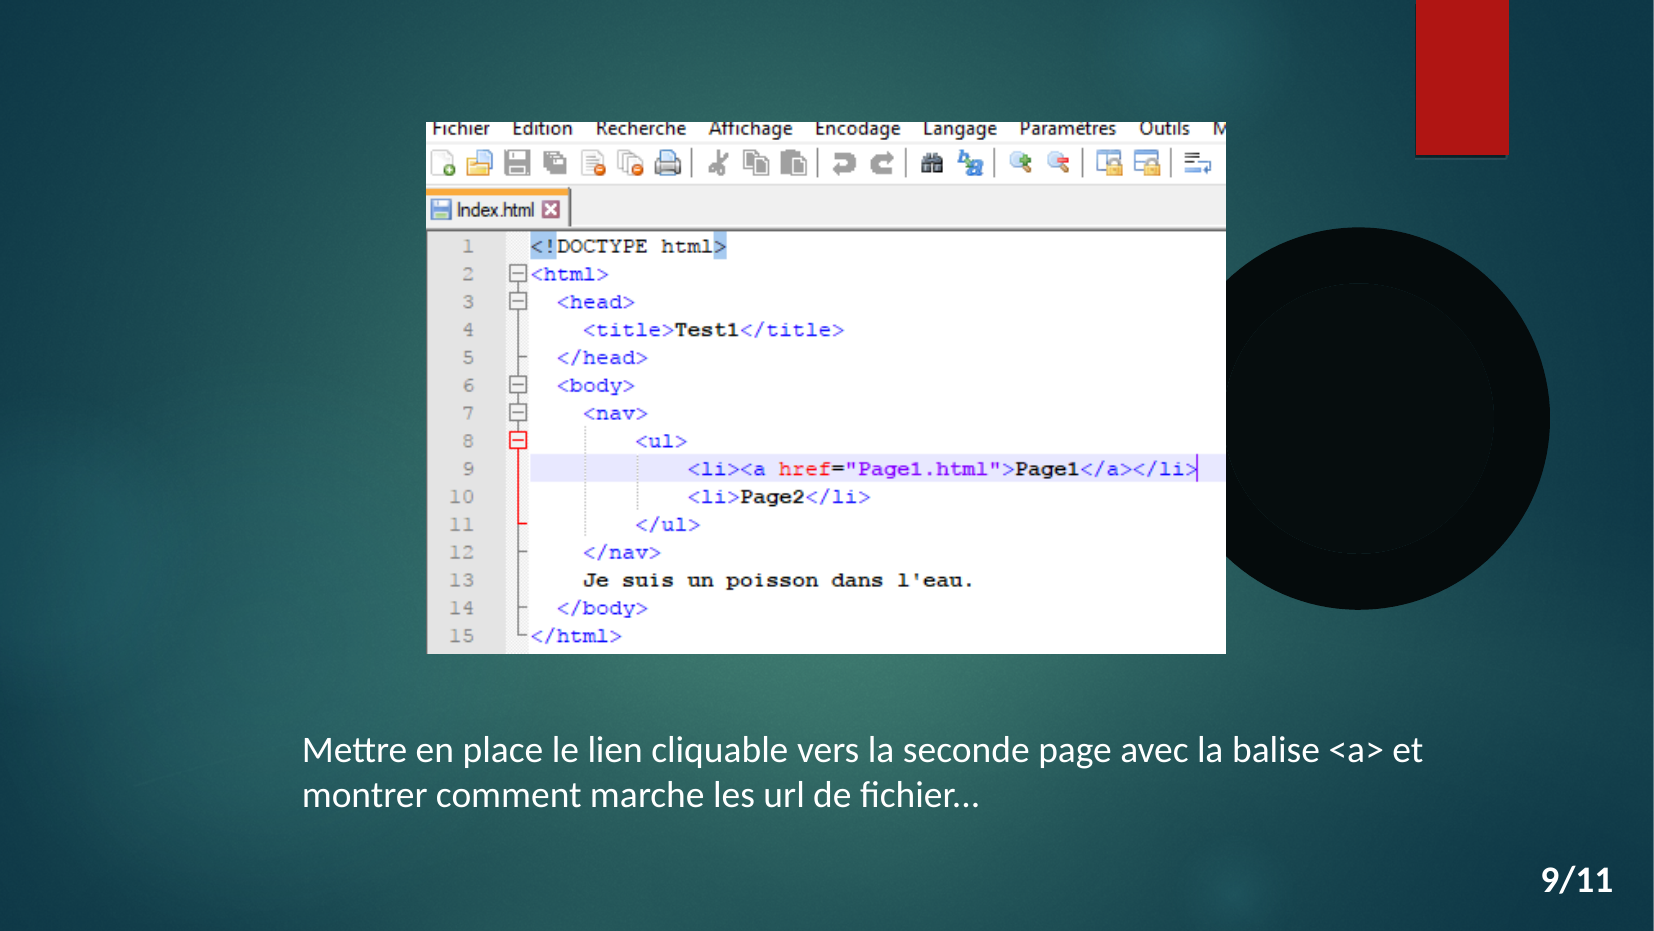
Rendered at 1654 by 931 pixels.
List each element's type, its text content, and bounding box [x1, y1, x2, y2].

text_box Mettre en place le lien cliquable vers la seconde page avec la balise <a> et montrer comment marche les url de fichier... [286, 717, 1556, 824]
picture [426, 122, 1226, 654]
text_box 9/11 [1525, 847, 1654, 909]
